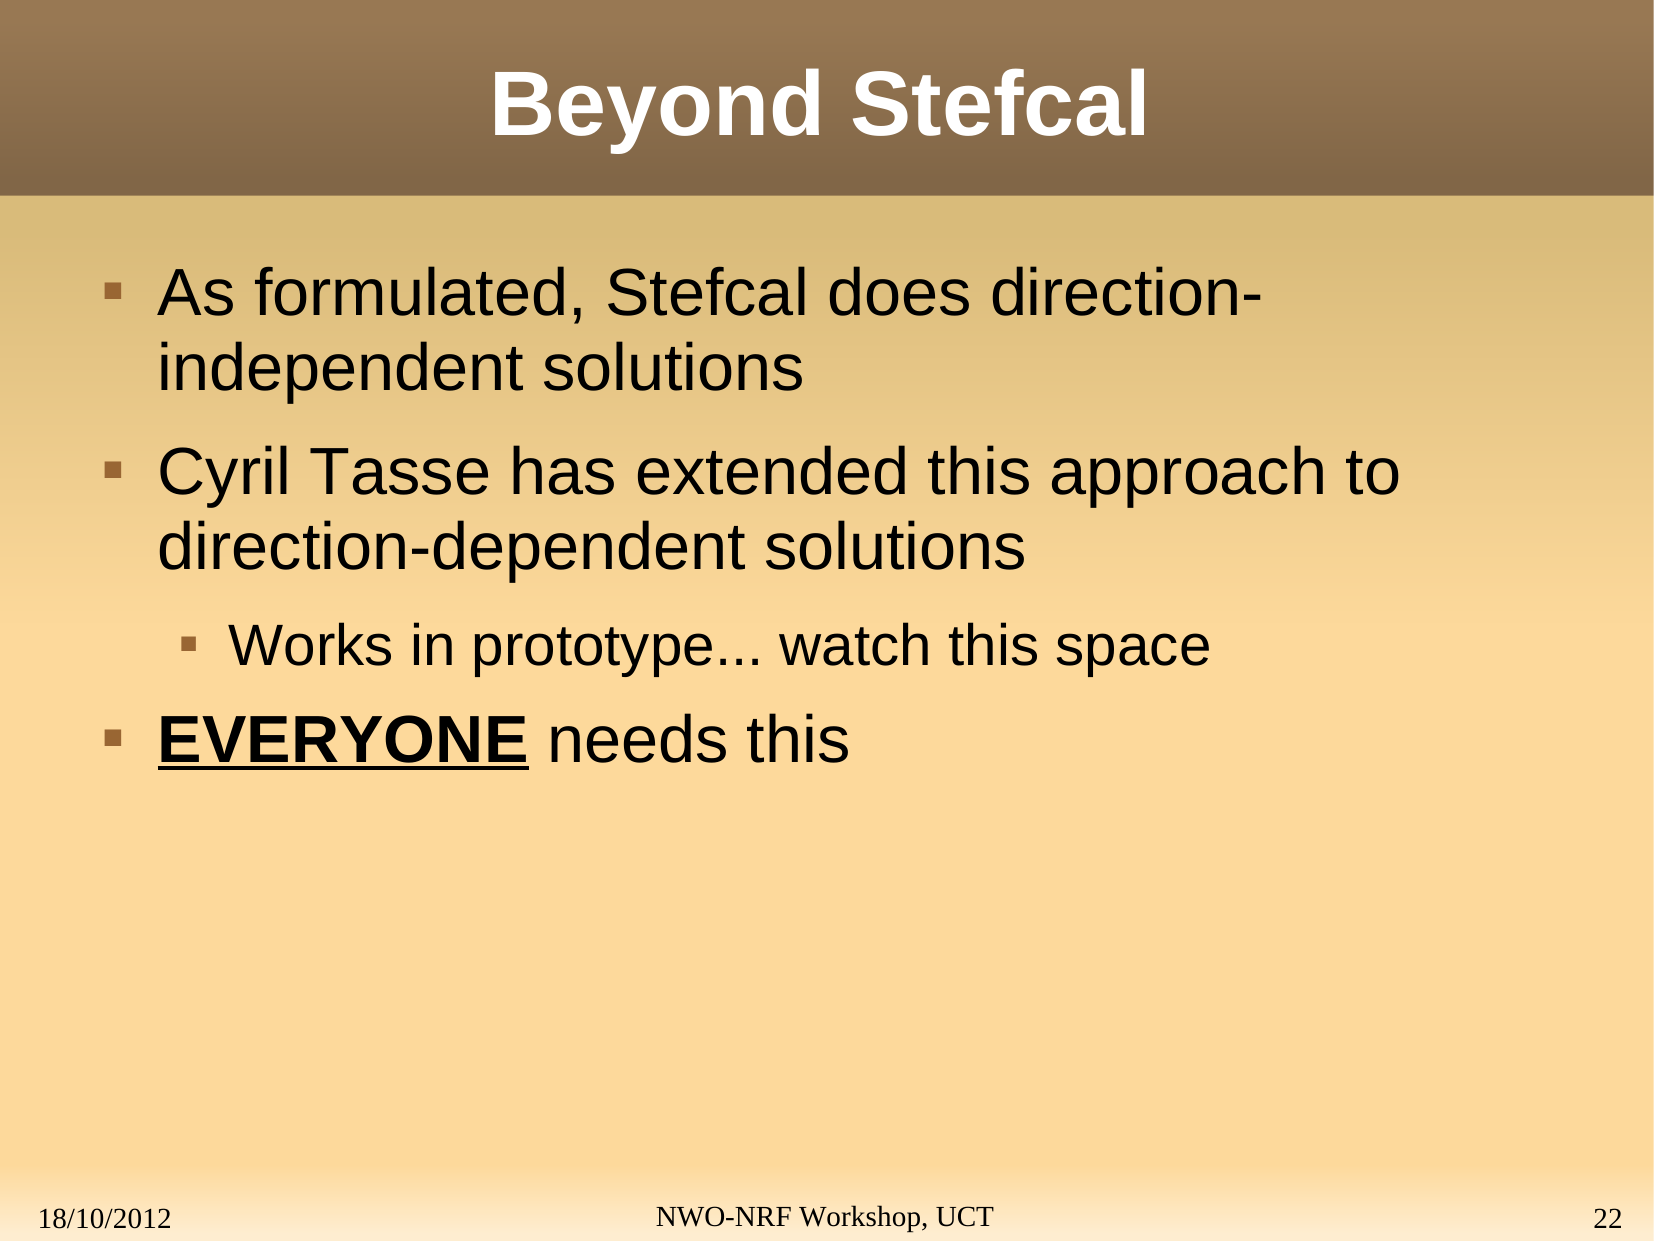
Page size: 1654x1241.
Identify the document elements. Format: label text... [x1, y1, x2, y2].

title Beyond Stefcal [76, 0, 1565, 208]
list As formulated, Stefcal does direction-independent solutions Cyril Tasse has extended this approach to direction-dependent solutions Works in prototype... watch this space EVERYONE needs this [86, 255, 1576, 1074]
picture [0, 0, 1654, 1241]
